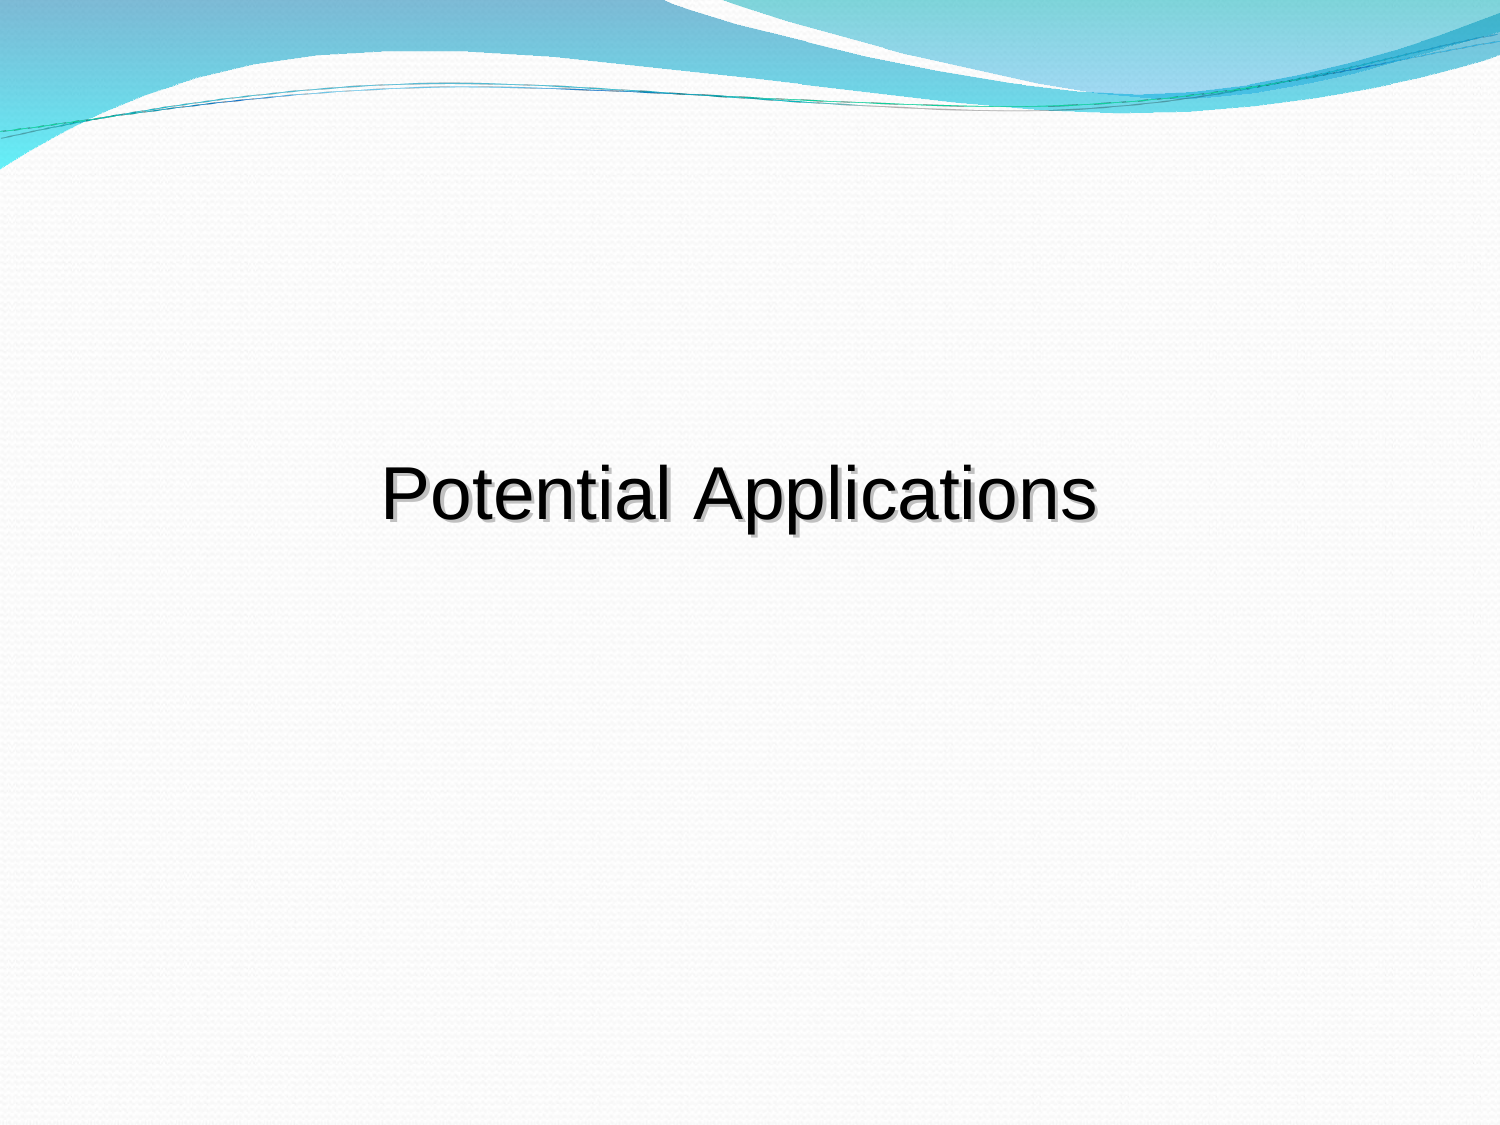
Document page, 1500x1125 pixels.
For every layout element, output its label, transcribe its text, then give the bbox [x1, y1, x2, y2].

picture [0, 0, 1500, 1125]
text_box Potential Applications [366, 437, 1188, 565]
